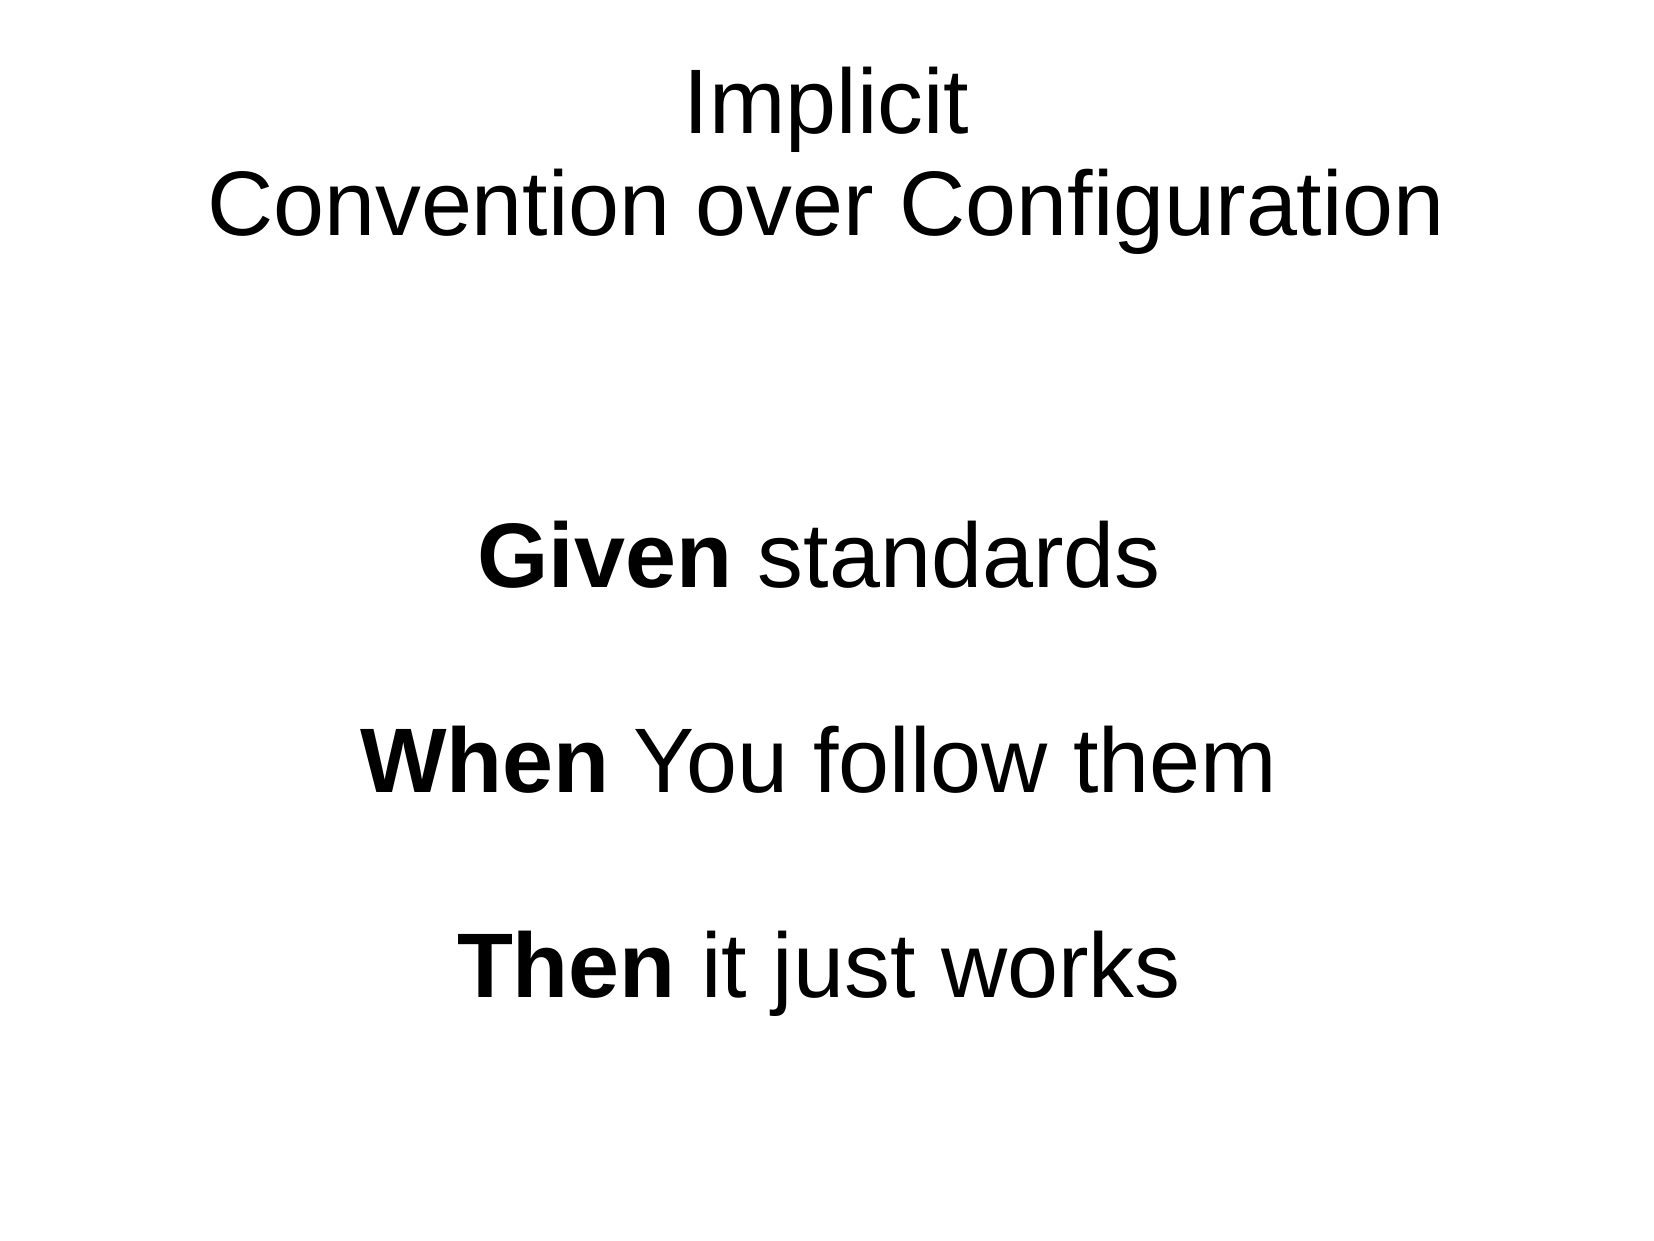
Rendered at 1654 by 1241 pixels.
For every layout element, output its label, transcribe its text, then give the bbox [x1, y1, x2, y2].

title Implicit Convention over Configuration [82, 49, 1571, 257]
title Given standards When You follow them Then it just works [75, 504, 1564, 1120]
